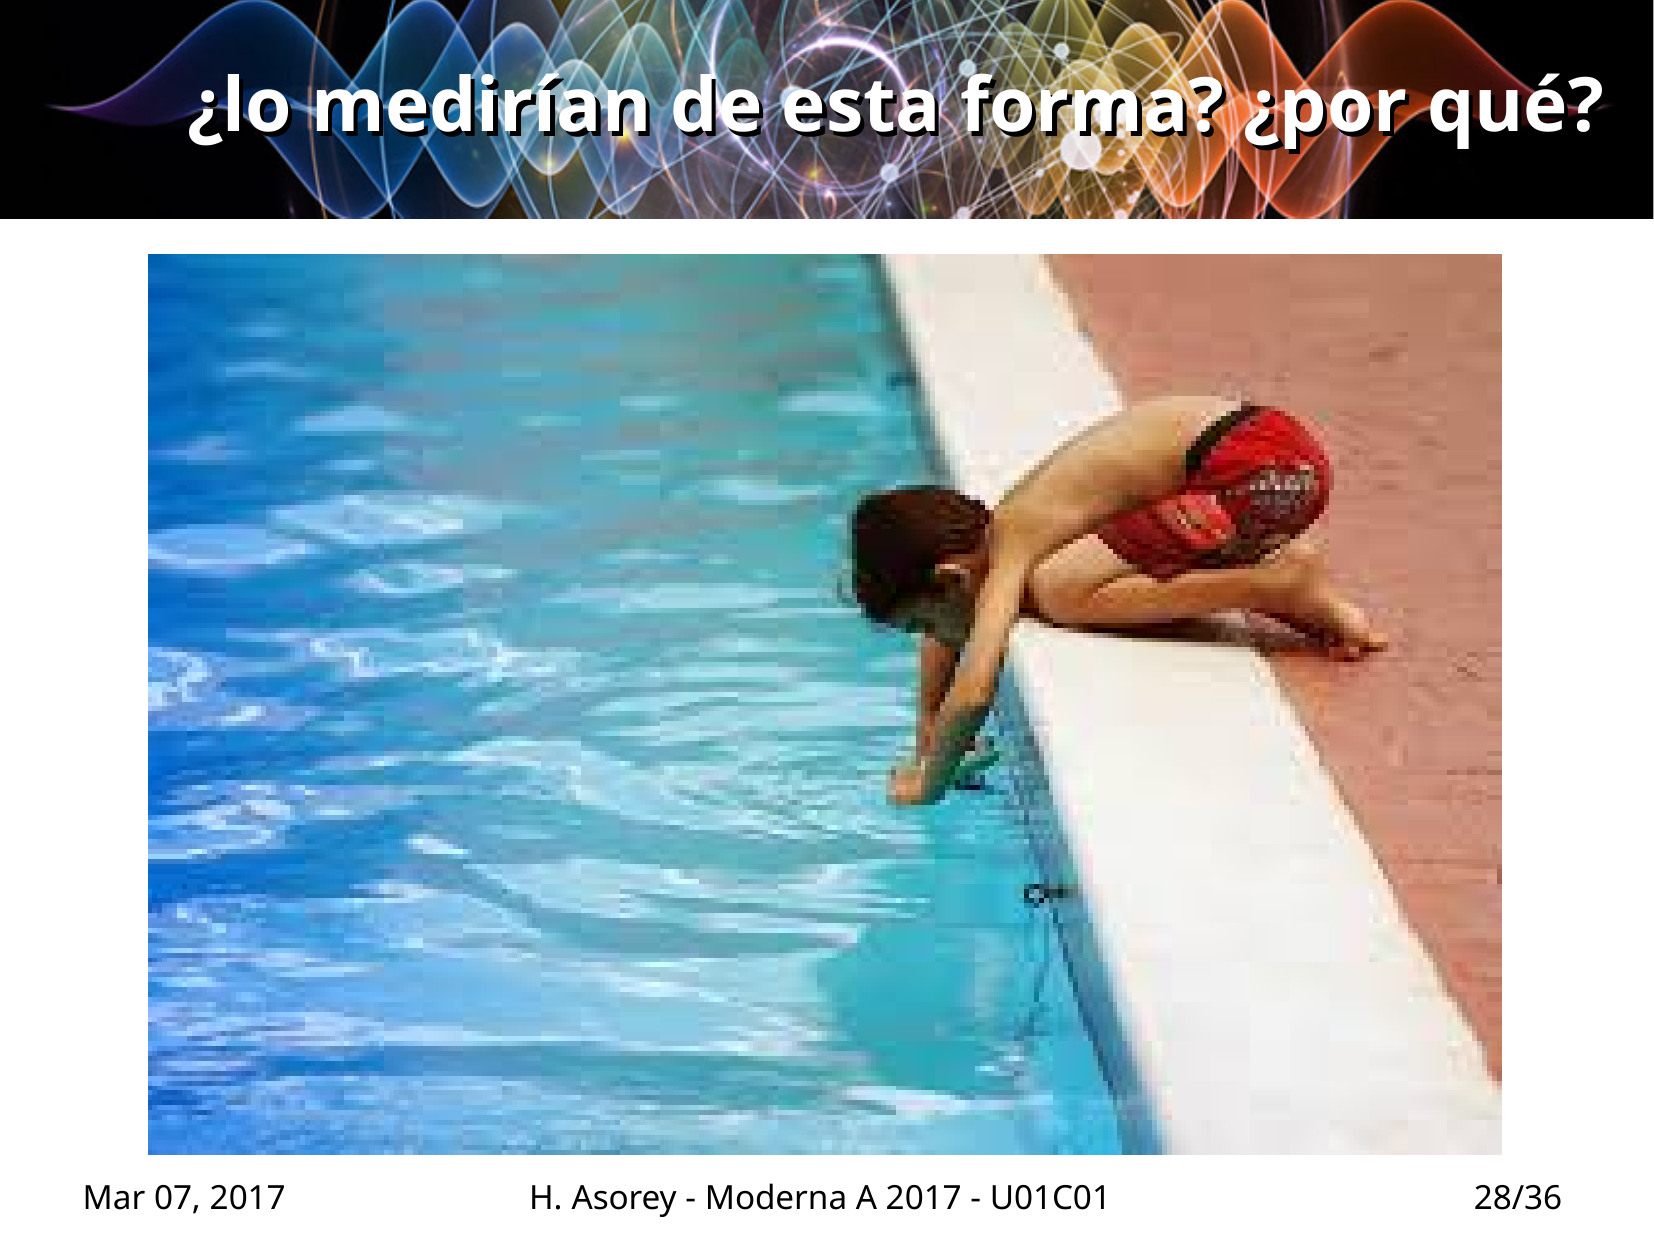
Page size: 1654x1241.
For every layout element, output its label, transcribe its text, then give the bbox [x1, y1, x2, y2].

title ¿lo medirían de esta forma? ¿por qué? [45, 15, 1606, 191]
picture [148, 254, 1502, 1156]
picture [0, 0, 1654, 219]
